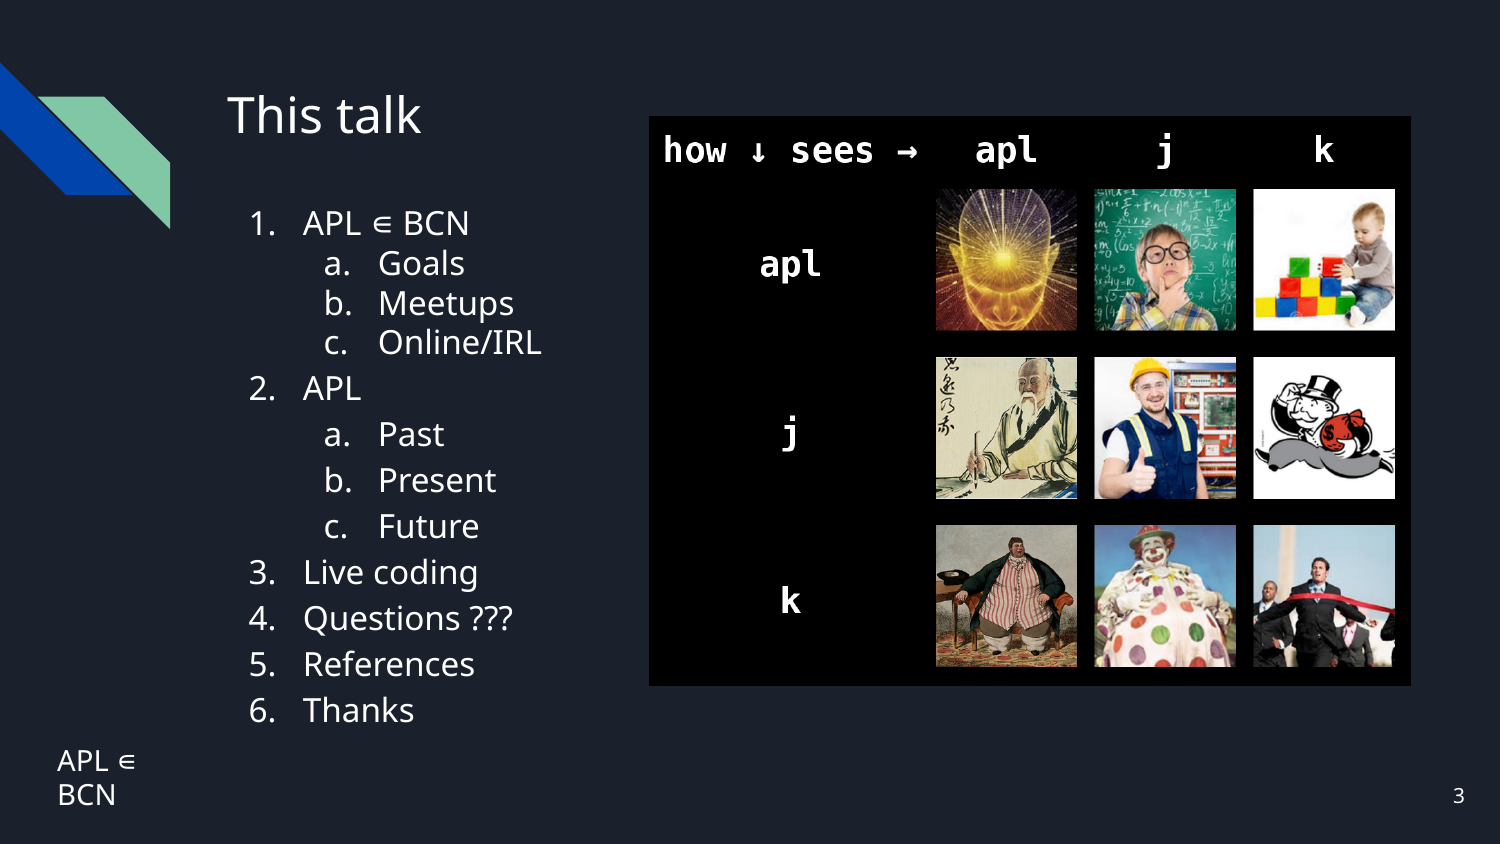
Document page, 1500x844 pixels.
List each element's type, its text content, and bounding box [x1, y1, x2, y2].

title This talk [212, 64, 836, 186]
slide_number <number> [1389, 764, 1480, 830]
picture [649, 116, 1411, 686]
list APL ∊ BCN Goals Meetups Online/IRL APL Past Present Future Live coding Questions ??? References Thanks [212, 186, 836, 756]
